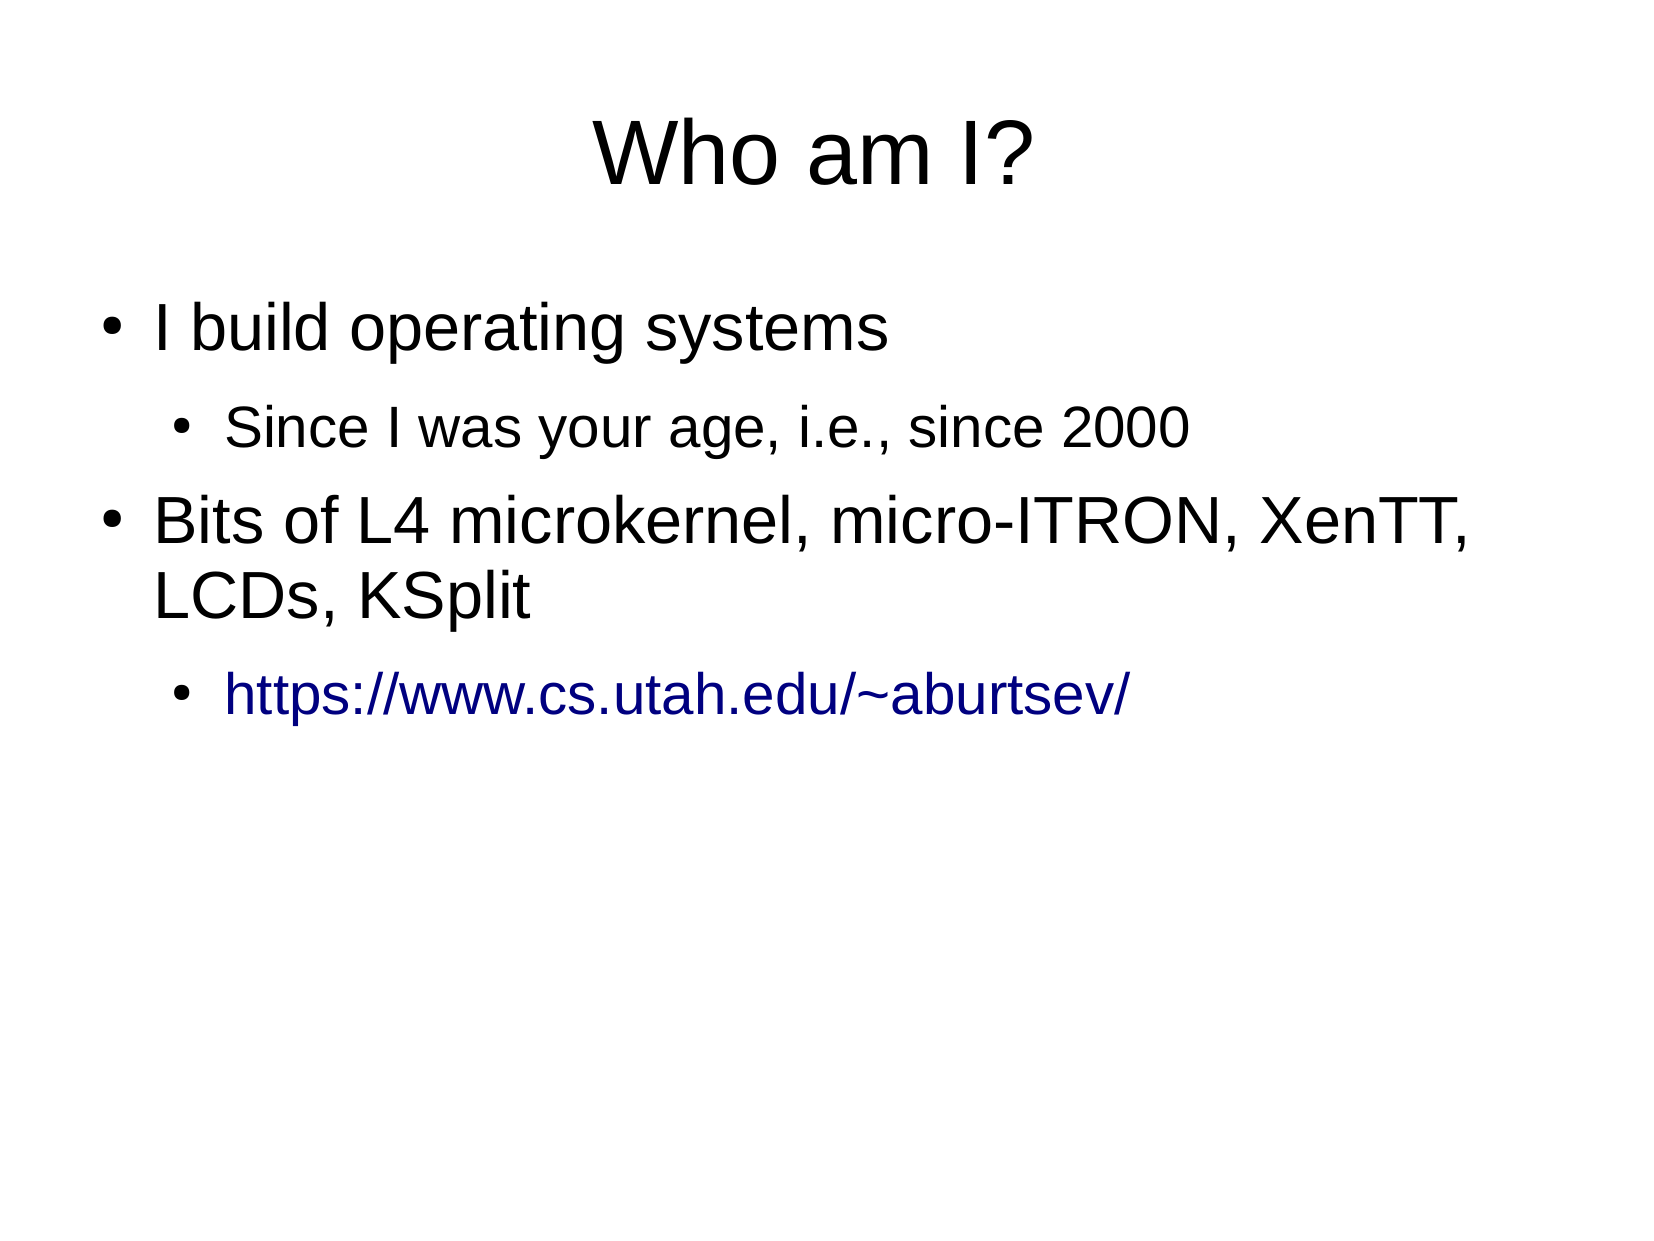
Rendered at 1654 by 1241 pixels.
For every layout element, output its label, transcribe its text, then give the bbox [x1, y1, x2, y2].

list I build operating systems Since I was your age, i.e., since 2000 Bits of L4 microkernel, micro-ITRON, XenTT, LCDs, KSplit https://www.cs.utah.edu/~aburtsev/ [82, 290, 1571, 1010]
title Who am I? [82, 49, 1571, 257]
